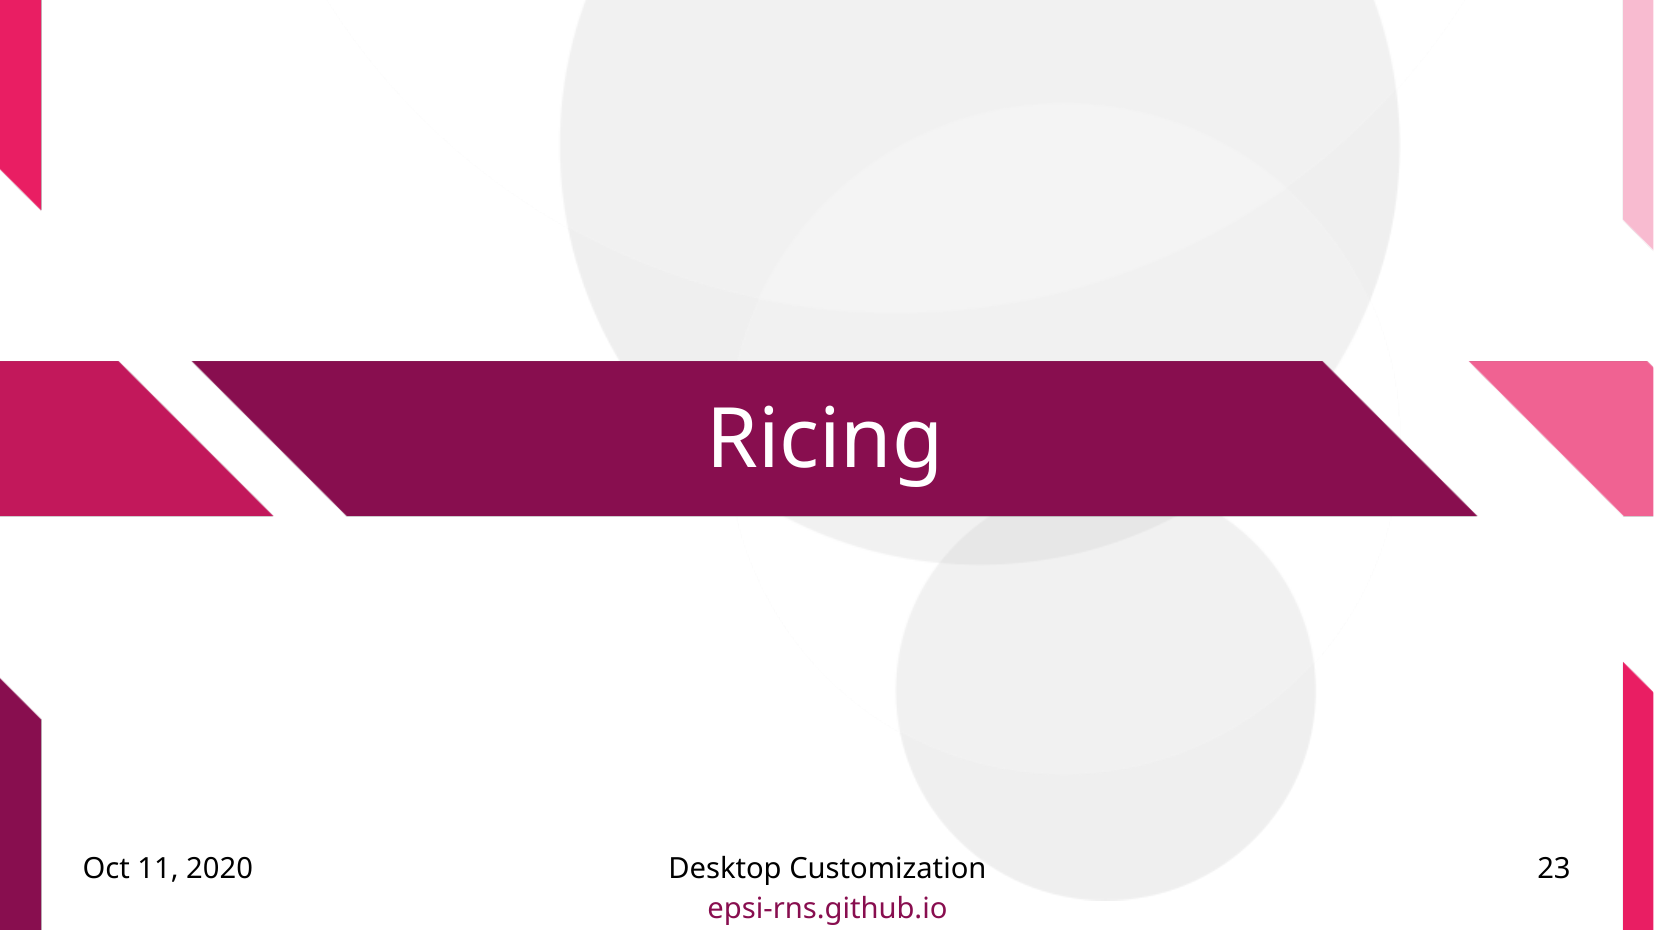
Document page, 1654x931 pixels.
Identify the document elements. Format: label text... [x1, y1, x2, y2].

title Ricing [82, 360, 1568, 511]
picture [0, 0, 1654, 930]
